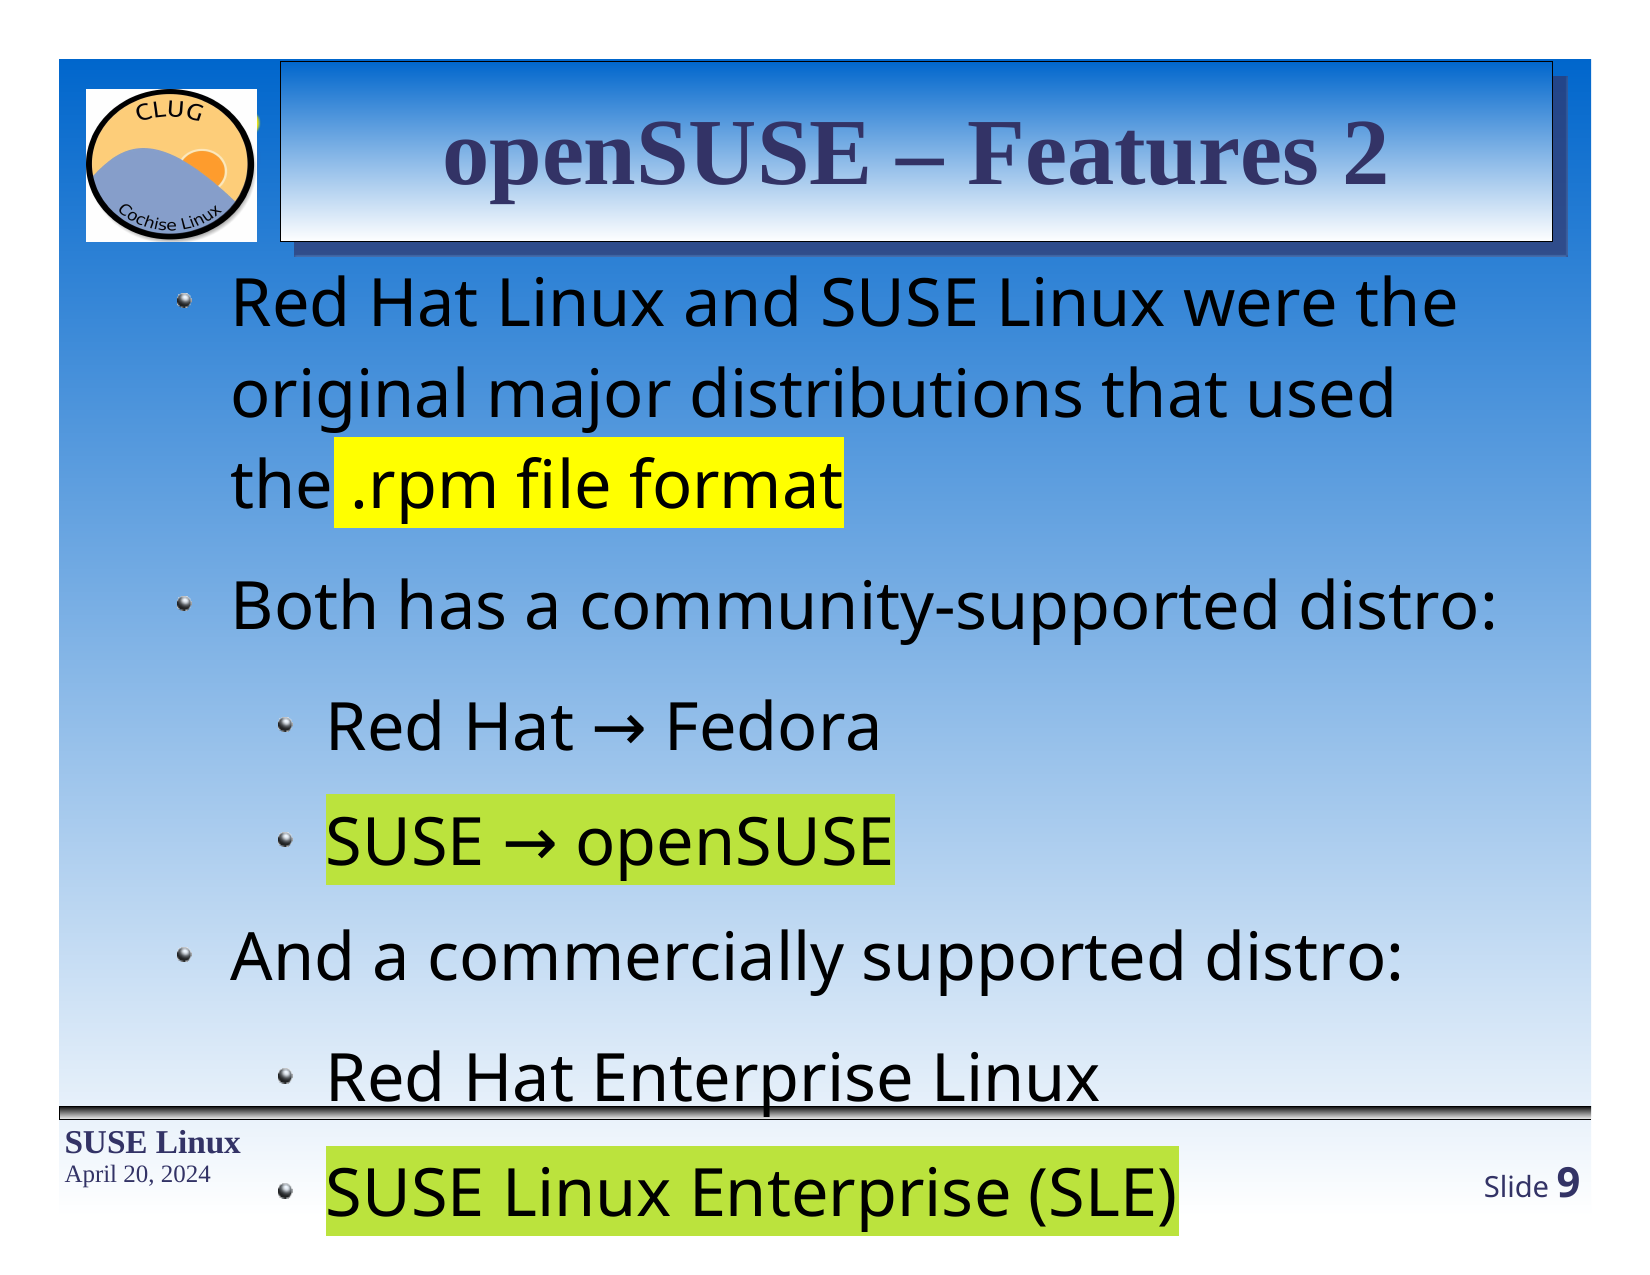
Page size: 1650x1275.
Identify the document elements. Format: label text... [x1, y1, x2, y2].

picture [278, 1072, 293, 1084]
picture [86, 89, 280, 242]
picture [278, 1183, 293, 1199]
title openSUSE – Features 2 [280, 62, 1553, 243]
list Red Hat Linux and SUSE Linux were the original major distributions that used the .rpm file format Both has a community-supported distro: Red Hat → Fedora SUSE → openSUSE And a commercially supported distro: Red Hat Enterprise Linux SUSE Linux Enterprise (SLE) [86, 255, 1553, 1072]
